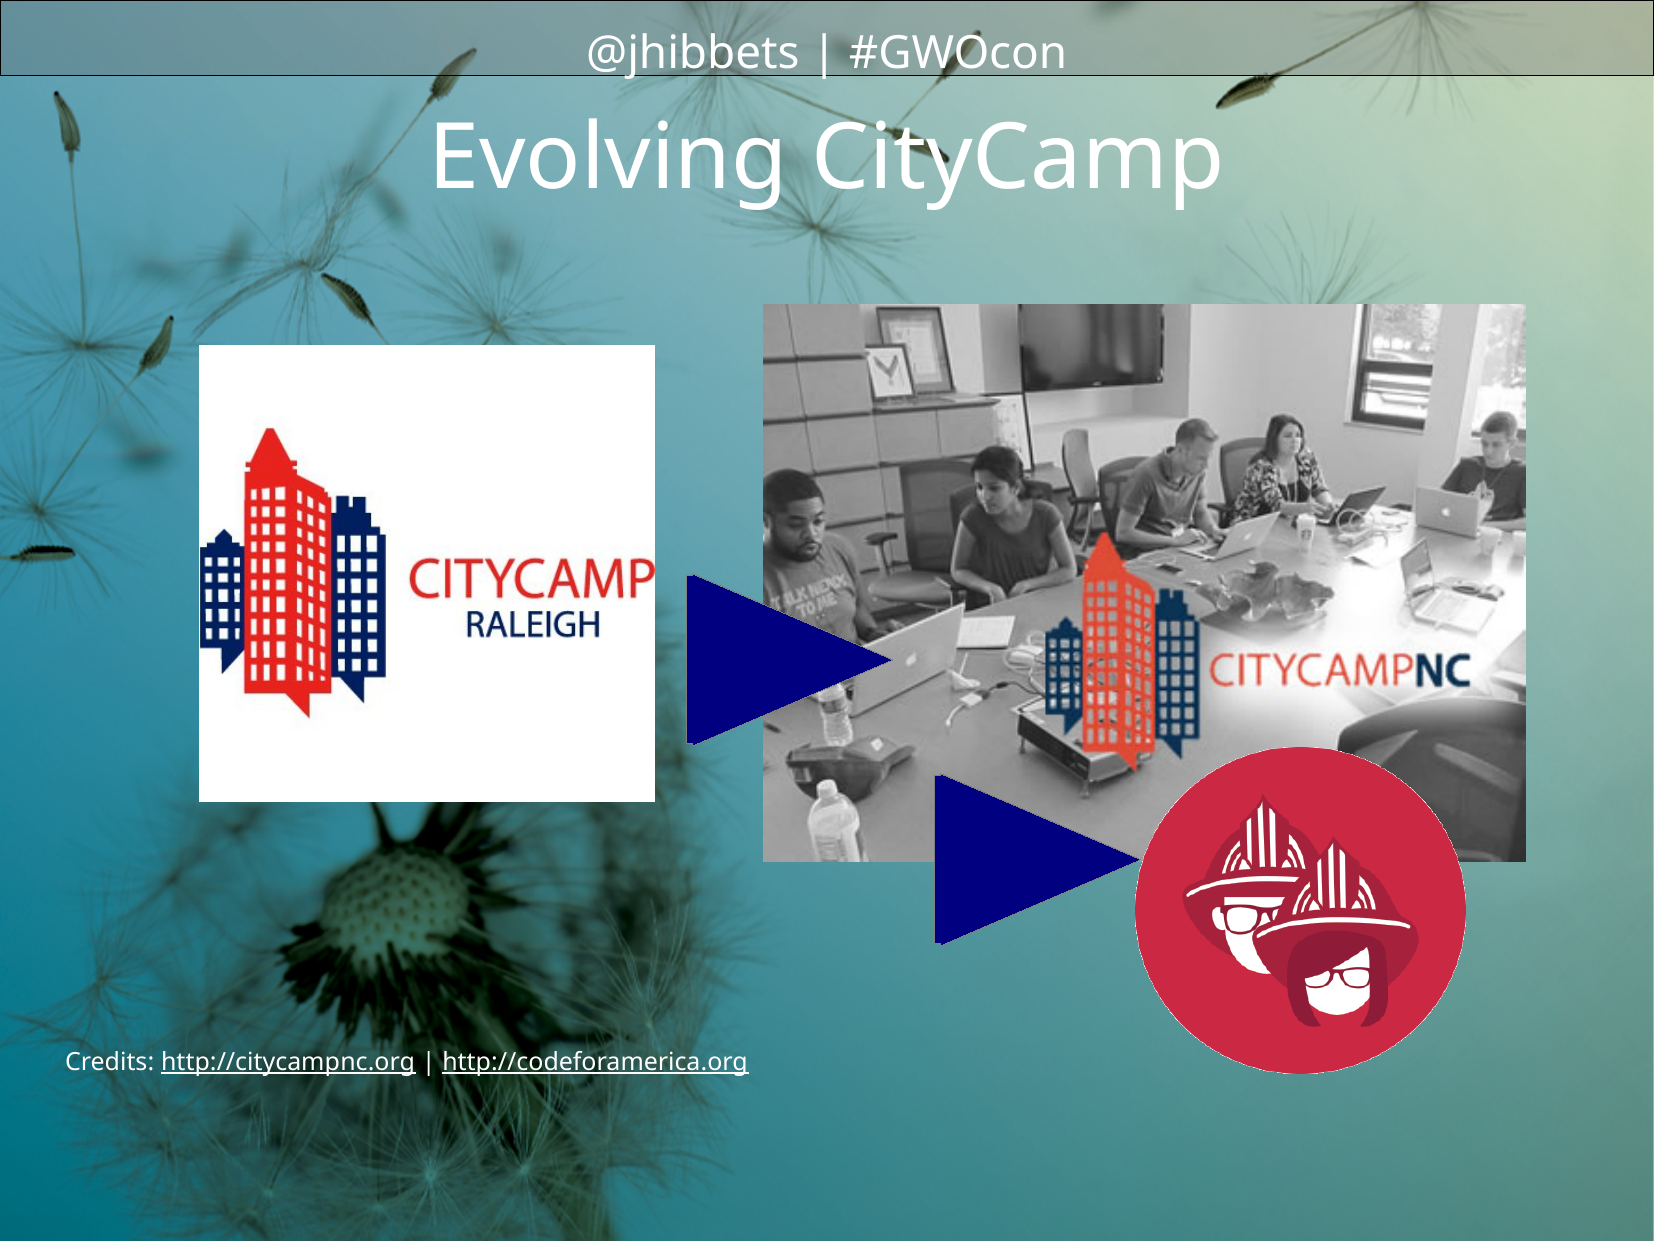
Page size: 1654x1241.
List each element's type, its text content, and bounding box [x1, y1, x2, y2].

text_box [686, 573, 893, 746]
picture [0, 76, 1654, 1241]
text_box Credits: http://citycampnc.org | http://codeforamerica.org [50, 1037, 808, 1087]
title Evolving CityCamp [82, 49, 1571, 257]
text_box [934, 773, 1141, 946]
